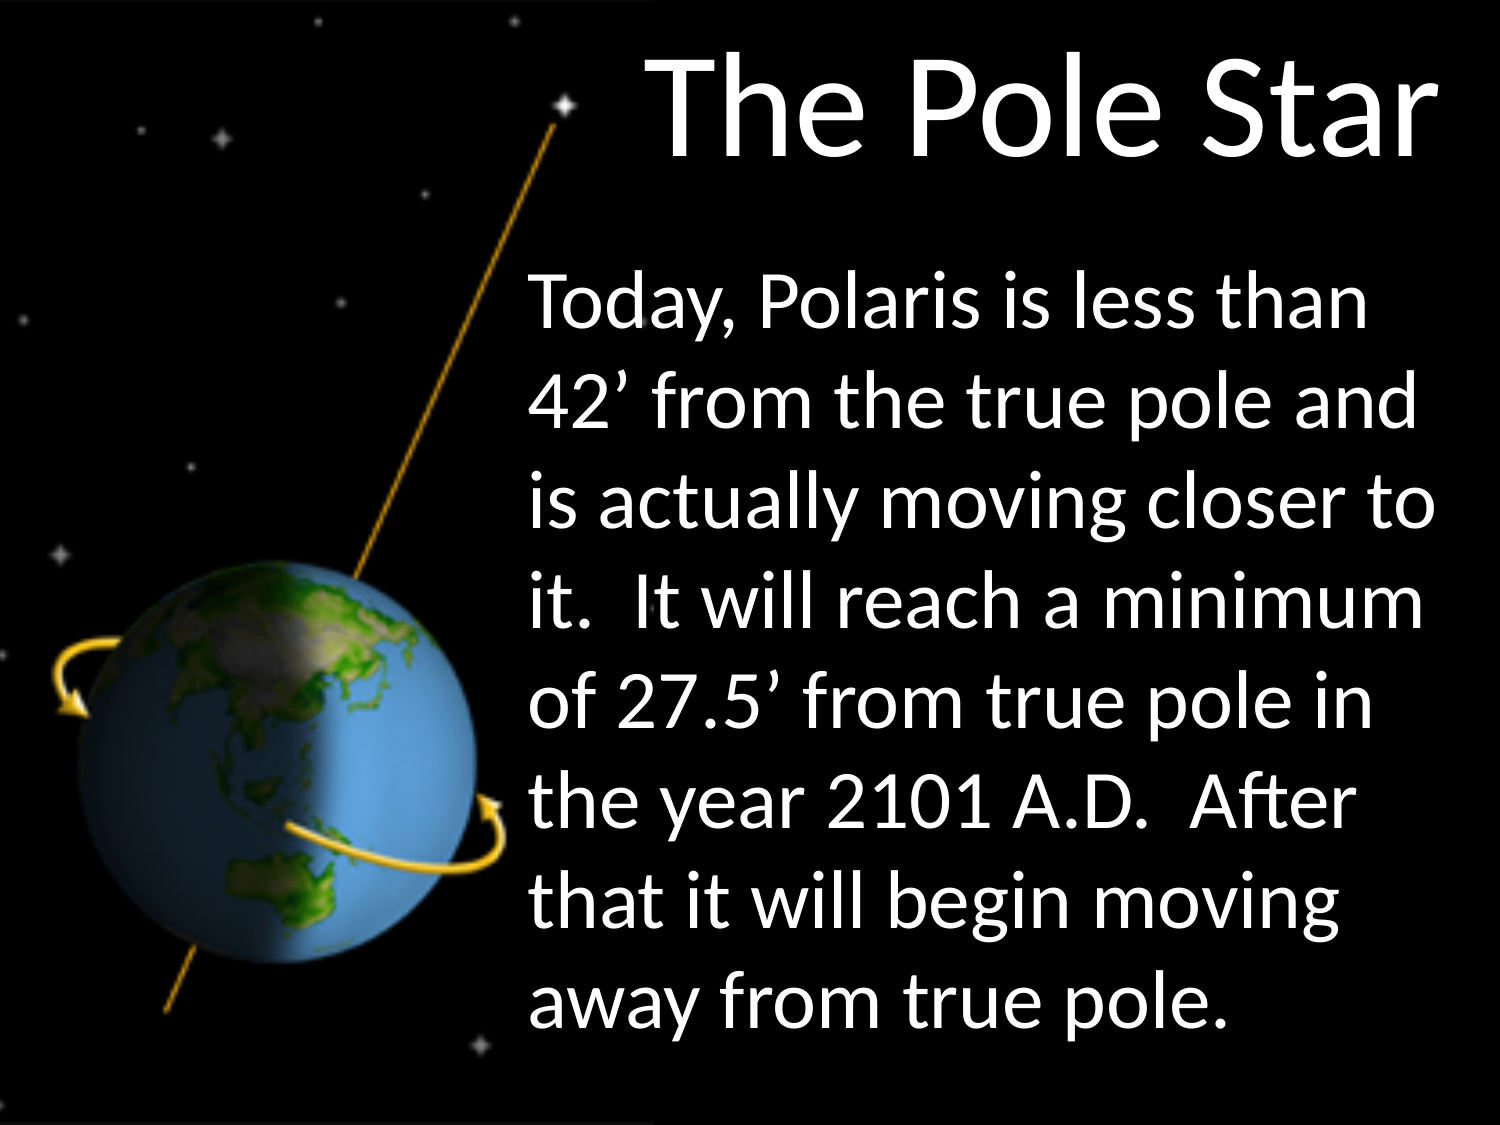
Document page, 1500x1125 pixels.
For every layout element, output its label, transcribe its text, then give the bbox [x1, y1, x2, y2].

text_box The Pole Star [628, 0, 1500, 196]
picture [0, 0, 654, 1125]
text_box Today, Polaris is less than 42’ from the true pole and is actually moving closer to it. It will reach a minimum of 27.5’ from true pole in the year 2101 A.D. After that it will begin moving away from true pole. [512, 237, 1500, 1061]
